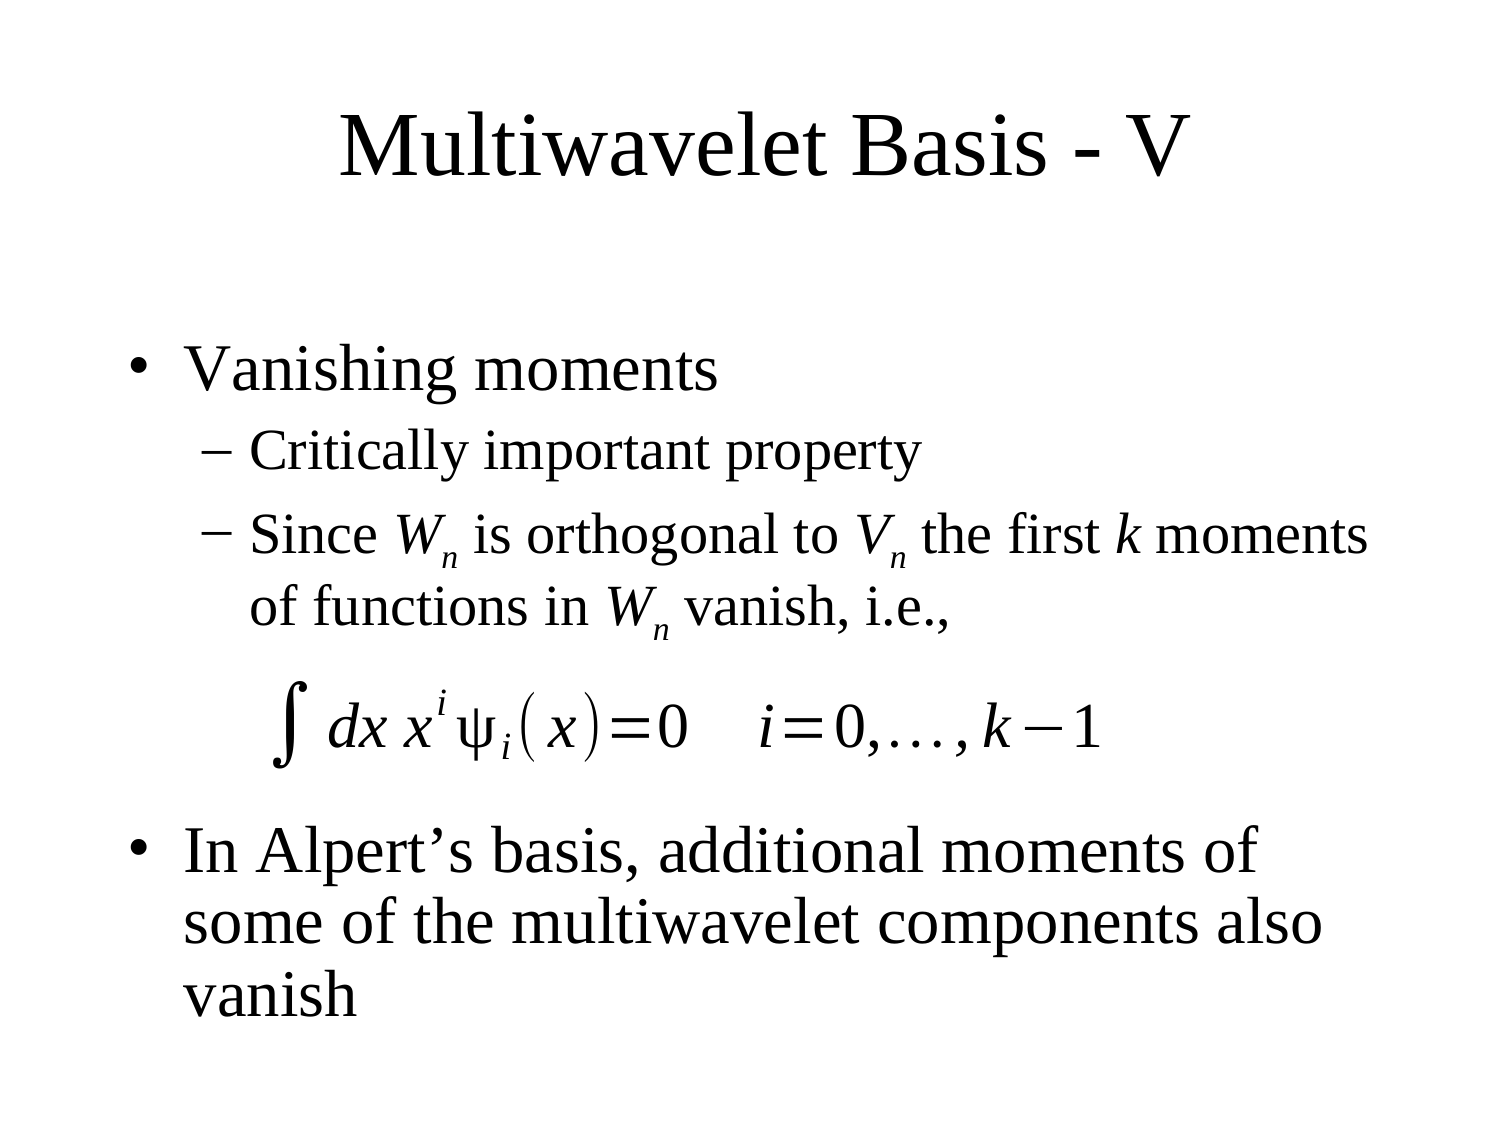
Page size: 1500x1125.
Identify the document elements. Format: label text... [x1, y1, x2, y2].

title Multiwavelet Basis - V [75, 45, 1426, 233]
list Vanishing moments Critically important property Since Wn is orthogonal to Vn the first k moments of functions in Wn vanish, i.e., In Alpert’s basis, additional moments of some of the multiwavelet components also vanish [112, 324, 1388, 1063]
chart [247, 675, 1119, 773]
